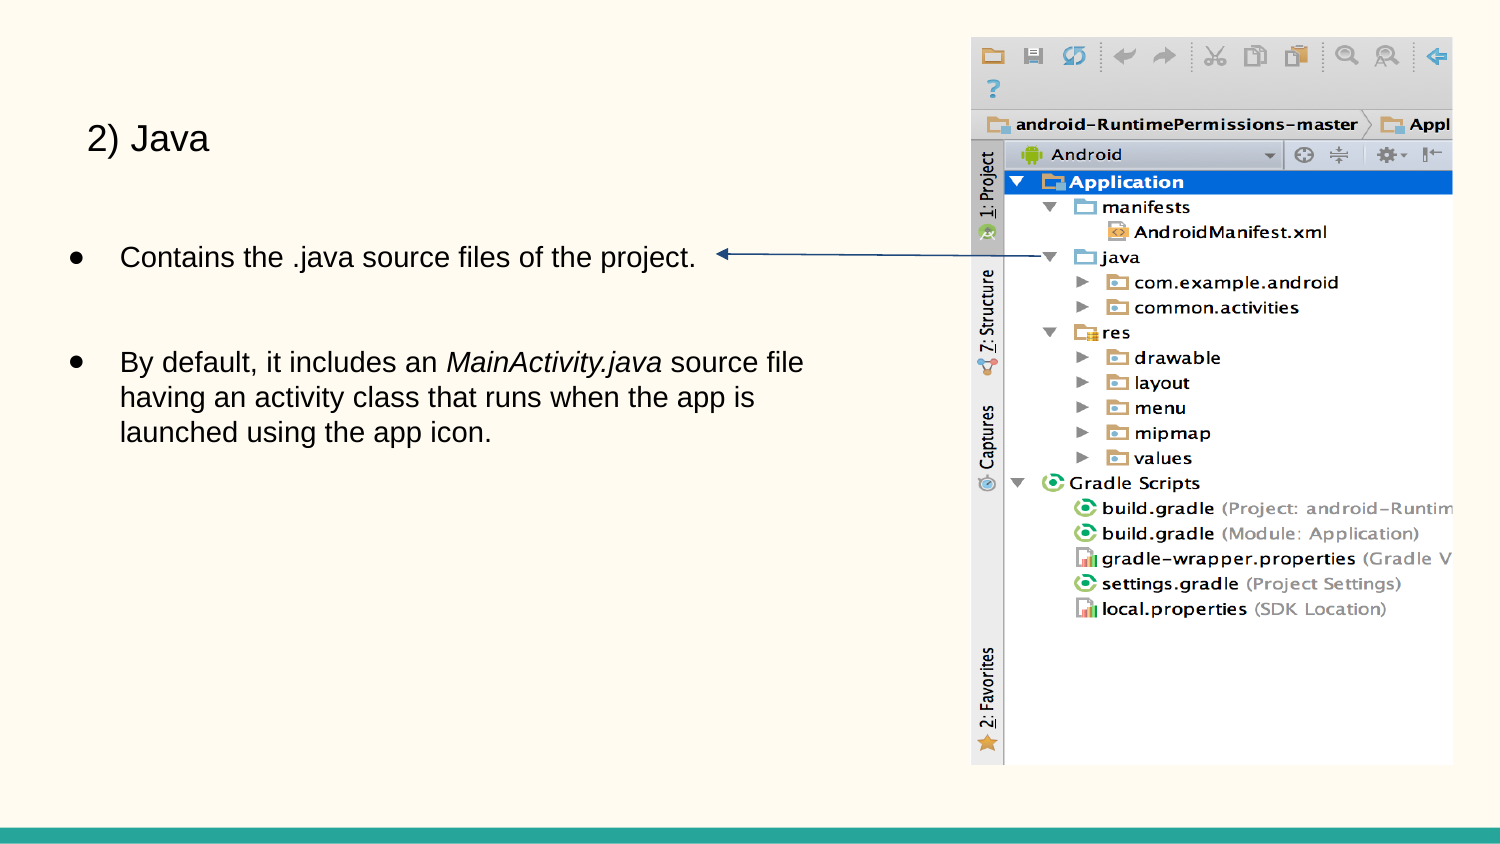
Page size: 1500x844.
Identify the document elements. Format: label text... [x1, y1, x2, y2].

list Contains the .java source files of the project. By default, it includes an MainActivity.java source file having an activity class that runs when the app is launched using the app icon. [44, 238, 861, 507]
picture [970, 37, 1453, 765]
title 2) Java [86, 86, 464, 187]
